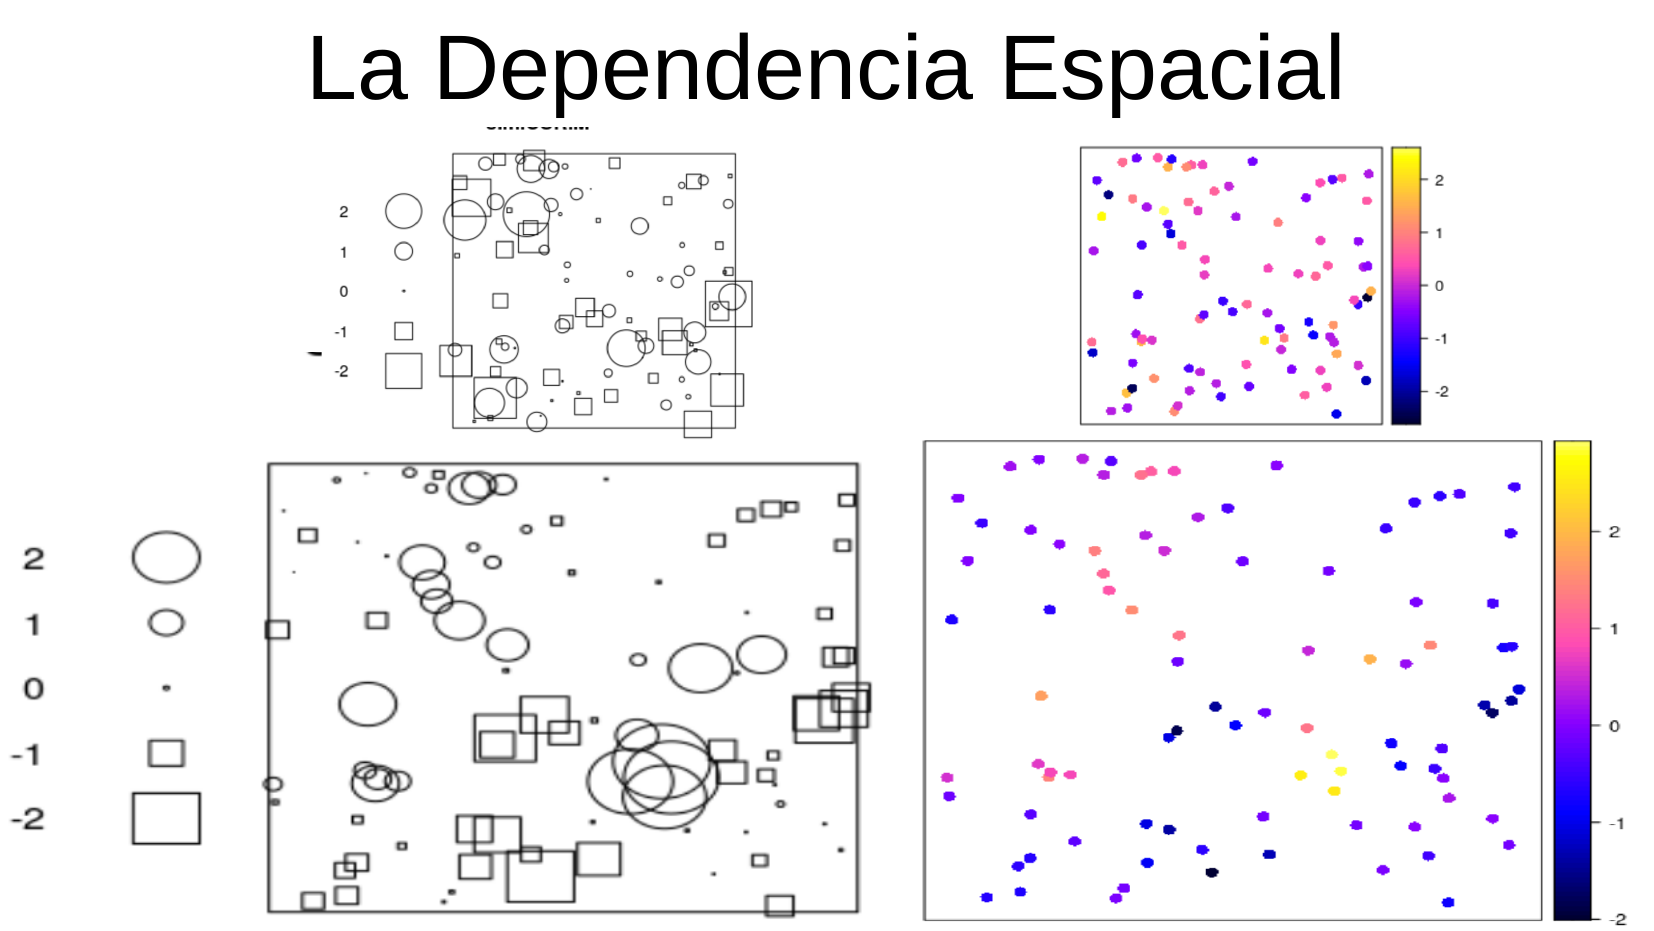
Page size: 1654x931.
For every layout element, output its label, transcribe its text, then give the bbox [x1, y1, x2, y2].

picture [0, 127, 903, 931]
picture [912, 133, 1632, 931]
title La Dependencia Espacial [82, 0, 1571, 146]
